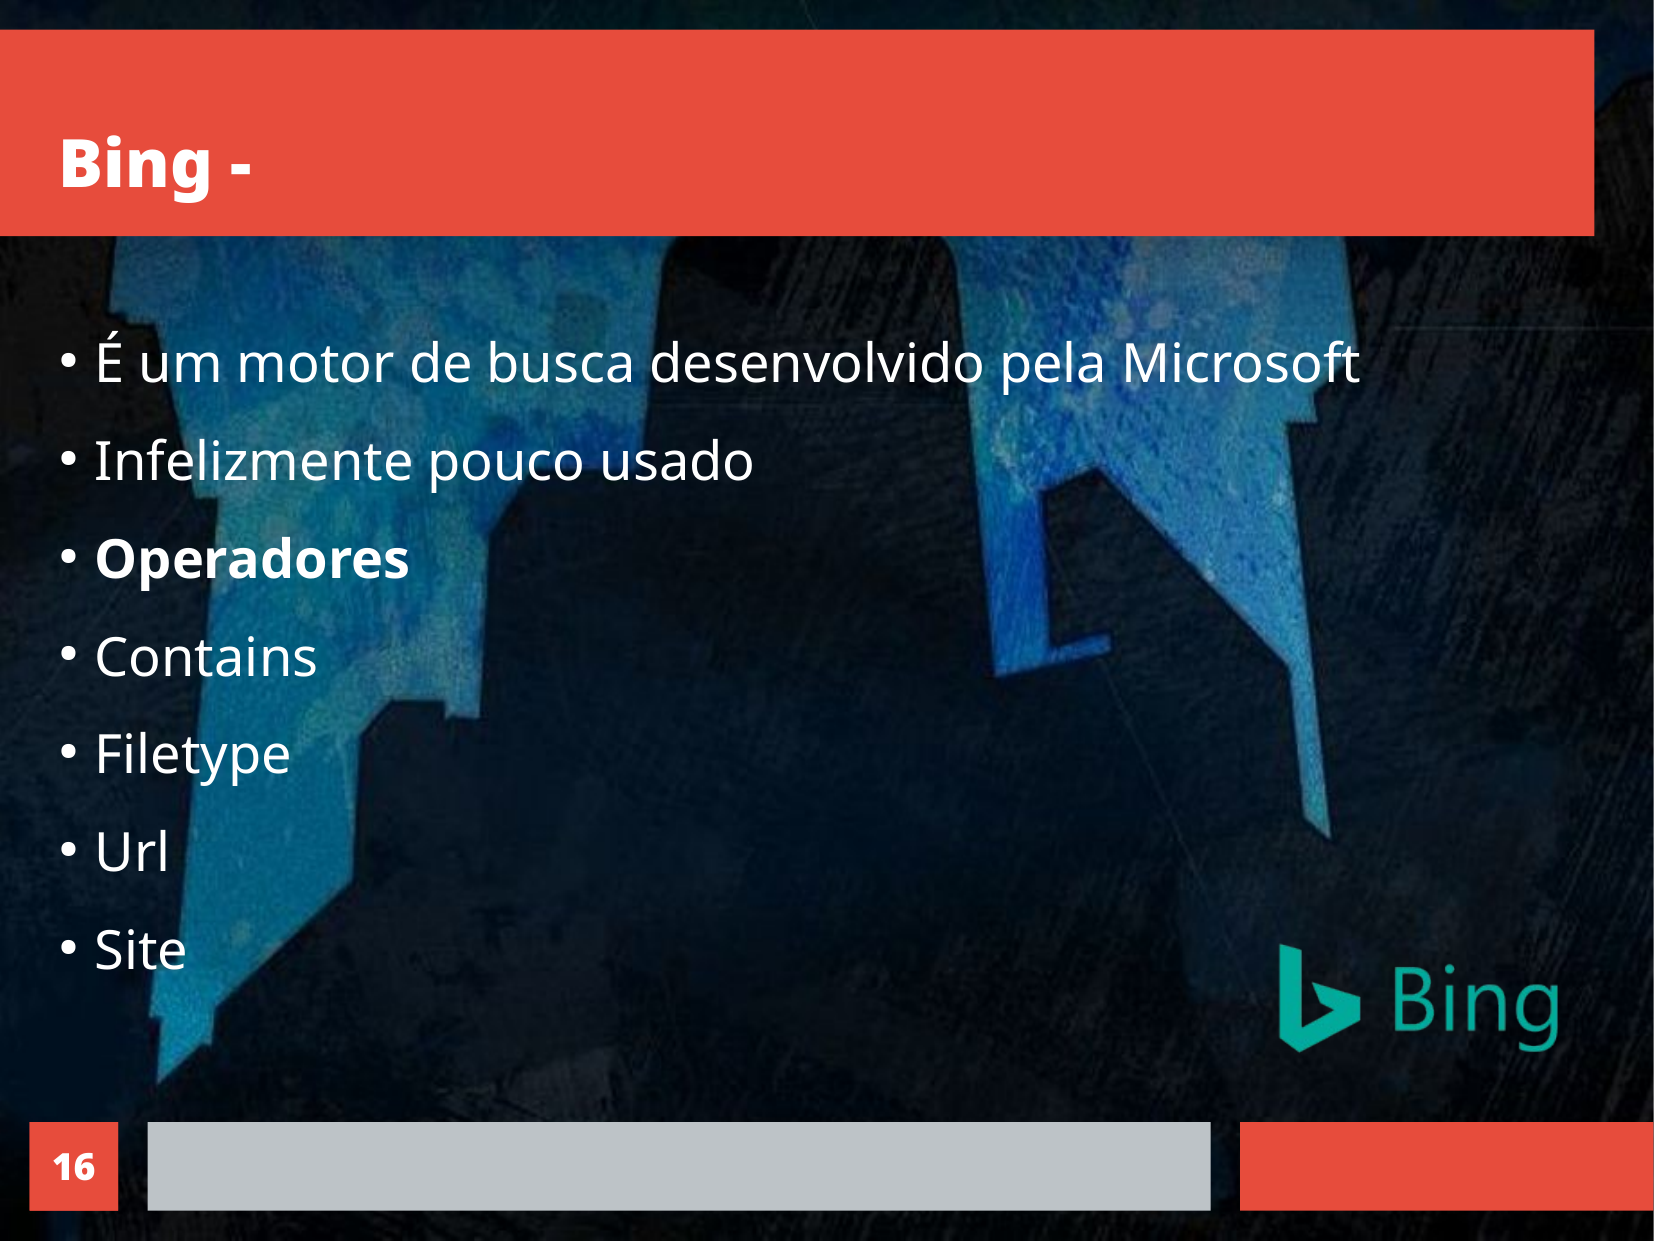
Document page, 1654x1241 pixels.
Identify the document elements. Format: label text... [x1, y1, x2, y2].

title Bing - [59, 59, 1595, 207]
picture [0, 0, 1654, 1241]
list É um motor de busca desenvolvido pela Microsoft Infelizmente pouco usado Operadores Contains Filetype Url Site [59, 324, 1565, 1093]
